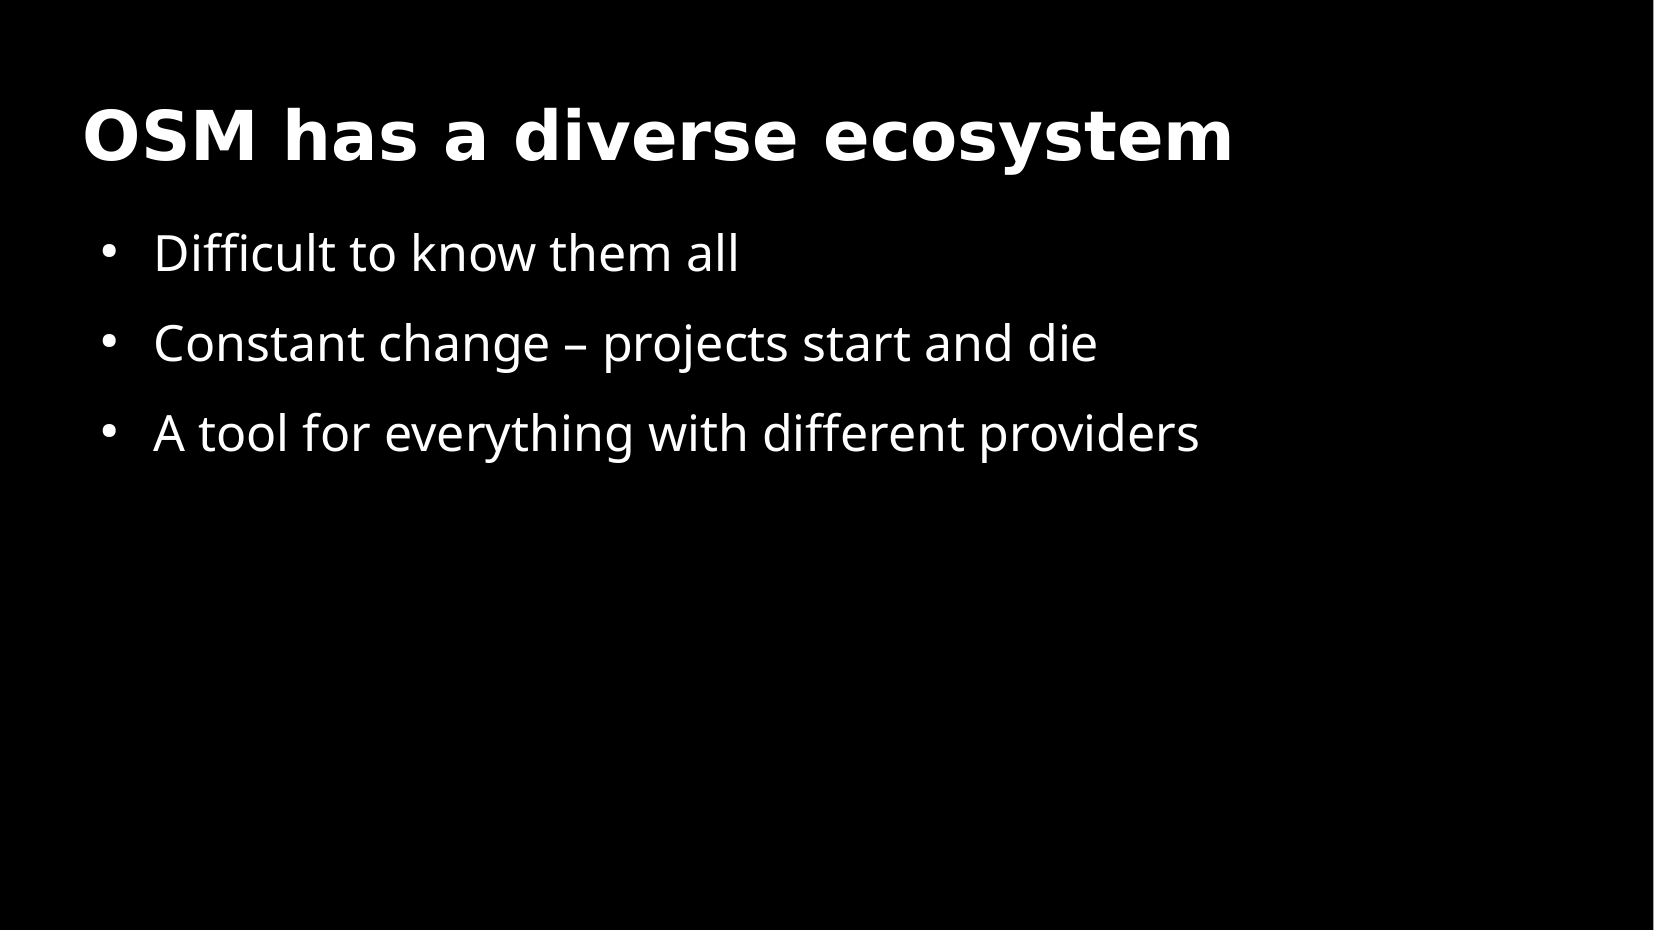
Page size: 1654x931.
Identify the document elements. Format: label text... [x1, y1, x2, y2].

list Difficult to know them all Constant change – projects start and die A tool for everything with different providers [82, 217, 1571, 758]
title OSM has a diverse ecosystem [82, 59, 1571, 215]
